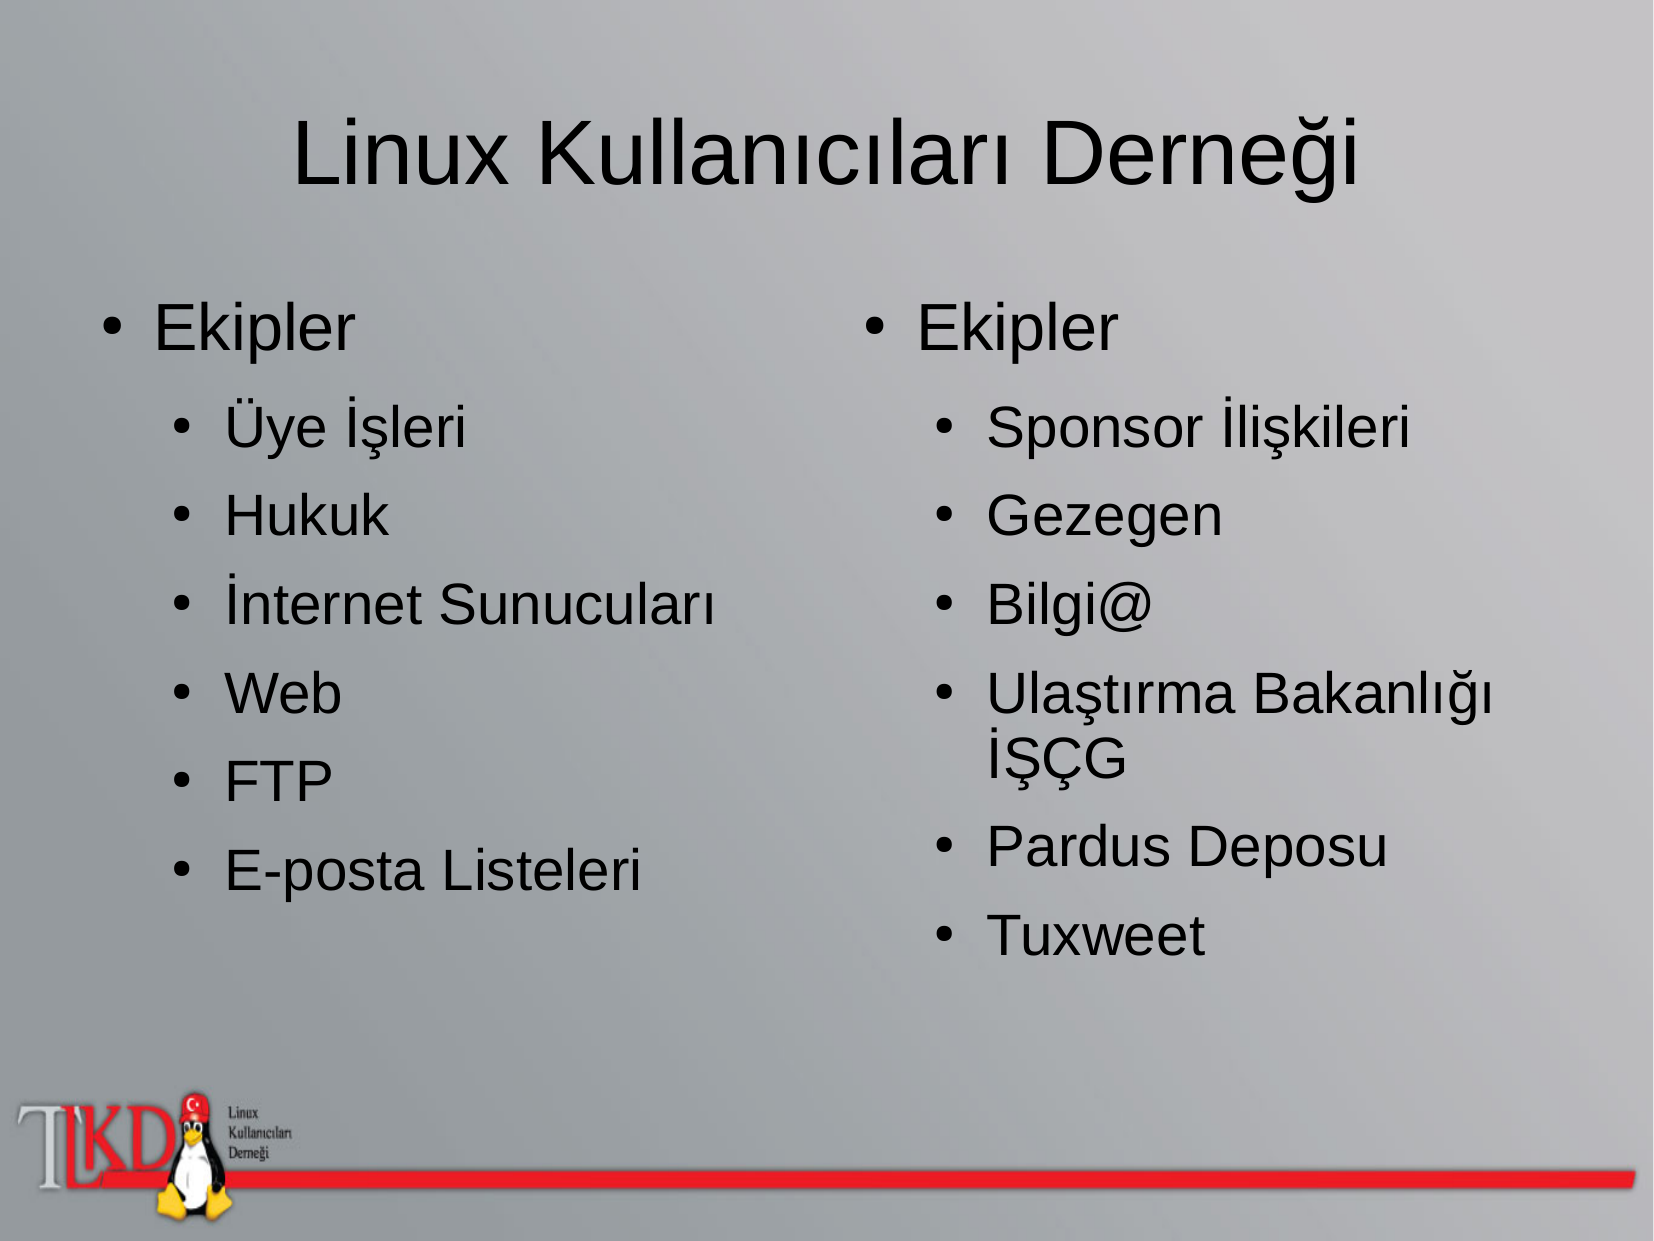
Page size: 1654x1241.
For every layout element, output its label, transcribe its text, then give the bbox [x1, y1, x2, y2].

list Ekipler Üye İşleri Hukuk İnternet Sunucuları Web FTP E-posta Listeleri [82, 290, 809, 1109]
list Ekipler Sponsor İlişkileri Gezegen Bilgi@ Ulaştırma Bakanlığı İŞÇG Pardus Deposu Tuxweet [845, 290, 1572, 1109]
picture [0, 0, 1654, 1241]
title Linux Kullanıcıları Derneği [82, 56, 1571, 250]
